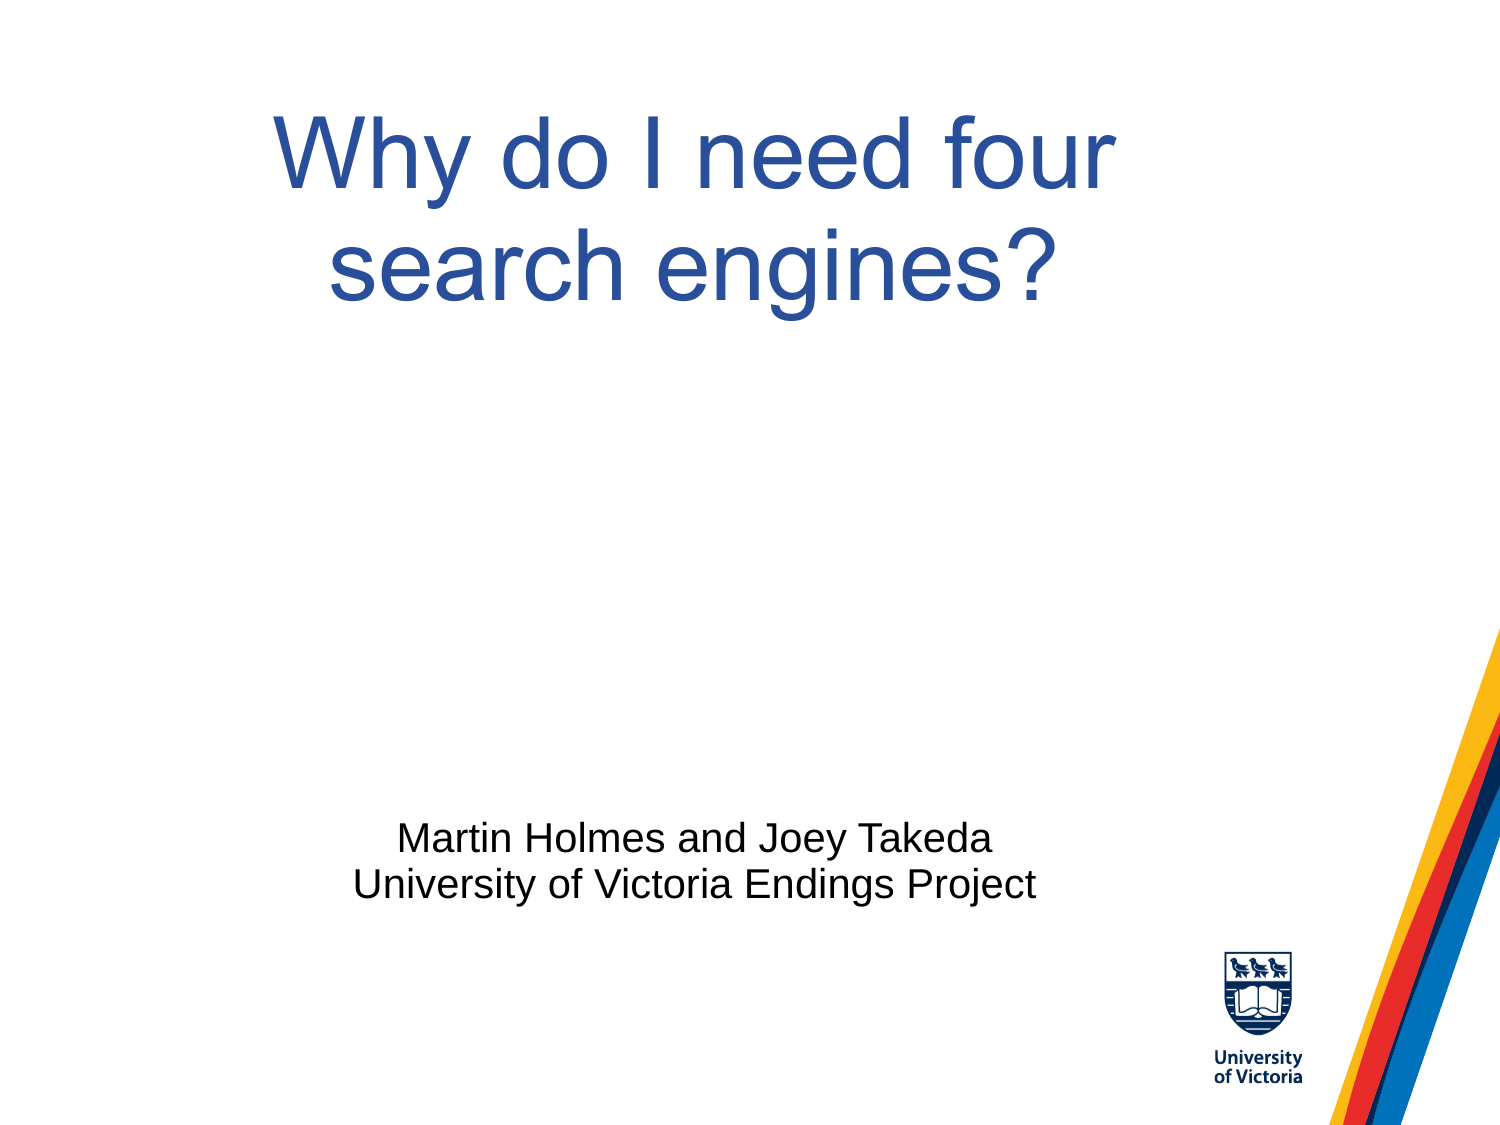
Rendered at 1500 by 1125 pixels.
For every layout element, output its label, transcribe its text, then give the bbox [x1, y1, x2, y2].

picture [0, 0, 1500, 1125]
subtitle Martin Holmes and Joey Takeda University of Victoria Endings Project [181, 333, 1209, 1015]
title Why do I need four search engines? [181, 97, 1209, 322]
